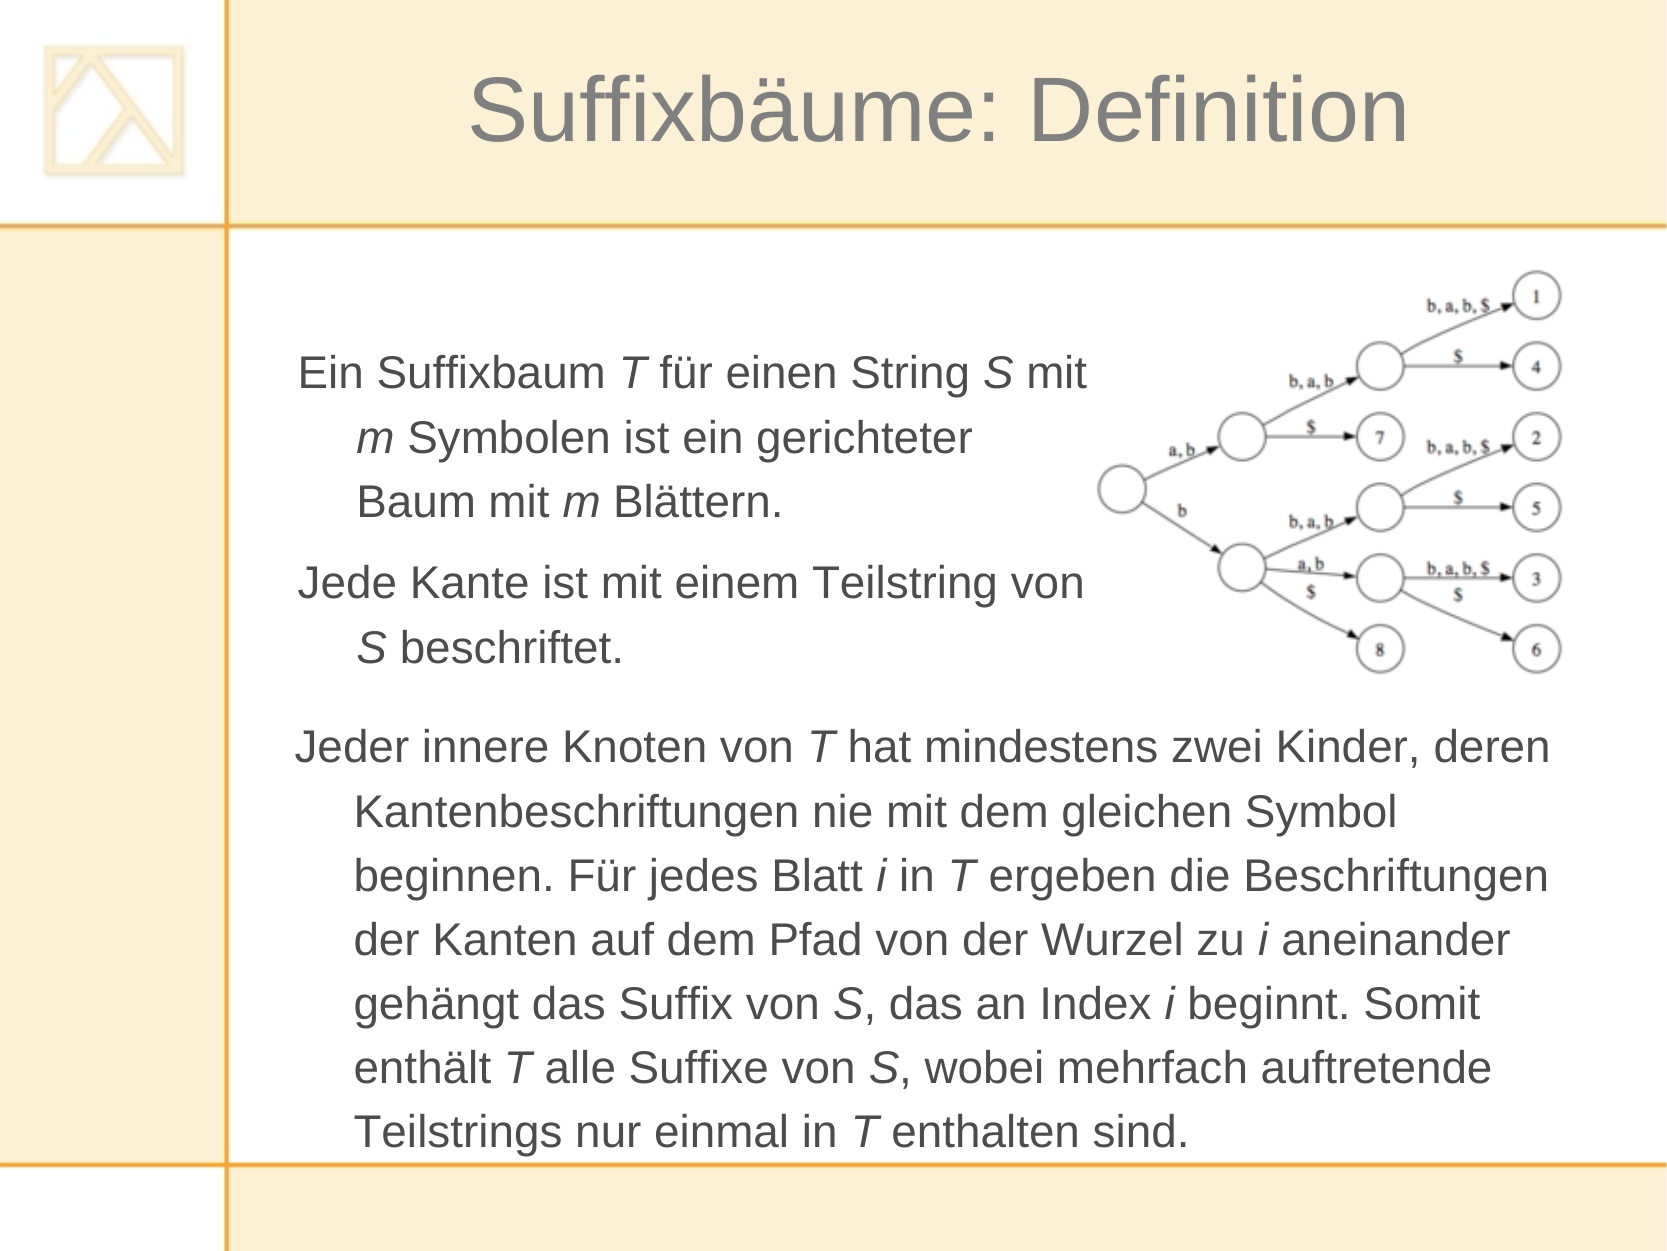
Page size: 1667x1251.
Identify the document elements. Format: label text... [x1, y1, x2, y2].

list Jeder innere Knoten von T hat mindestens zwei Kinder, deren Kantenbeschriftungen nie mit dem gleichen Symbol beginnen. Für jedes Blatt i in T ergeben die Beschriftungen der Kanten auf dem Pfad von der Wurzel zu i aneinander gehängt das Suffix von S, das an Index i beginnt. Somit enthält T alle Suffixe von S, wobei mehrfach auftretende Teilstrings nur einmal in T enthalten sind. [265, 708, 1611, 1202]
picture [0, 0, 1667, 1251]
list Ein Suffixbaum T für einen String S mit m Symbolen ist ein gerichteter Baum mit m Blättern. Jede Kante ist mit einem Teilstring von S beschriftet. [268, 265, 1092, 680]
title Suffixbäume: Definition [268, 0, 1611, 238]
